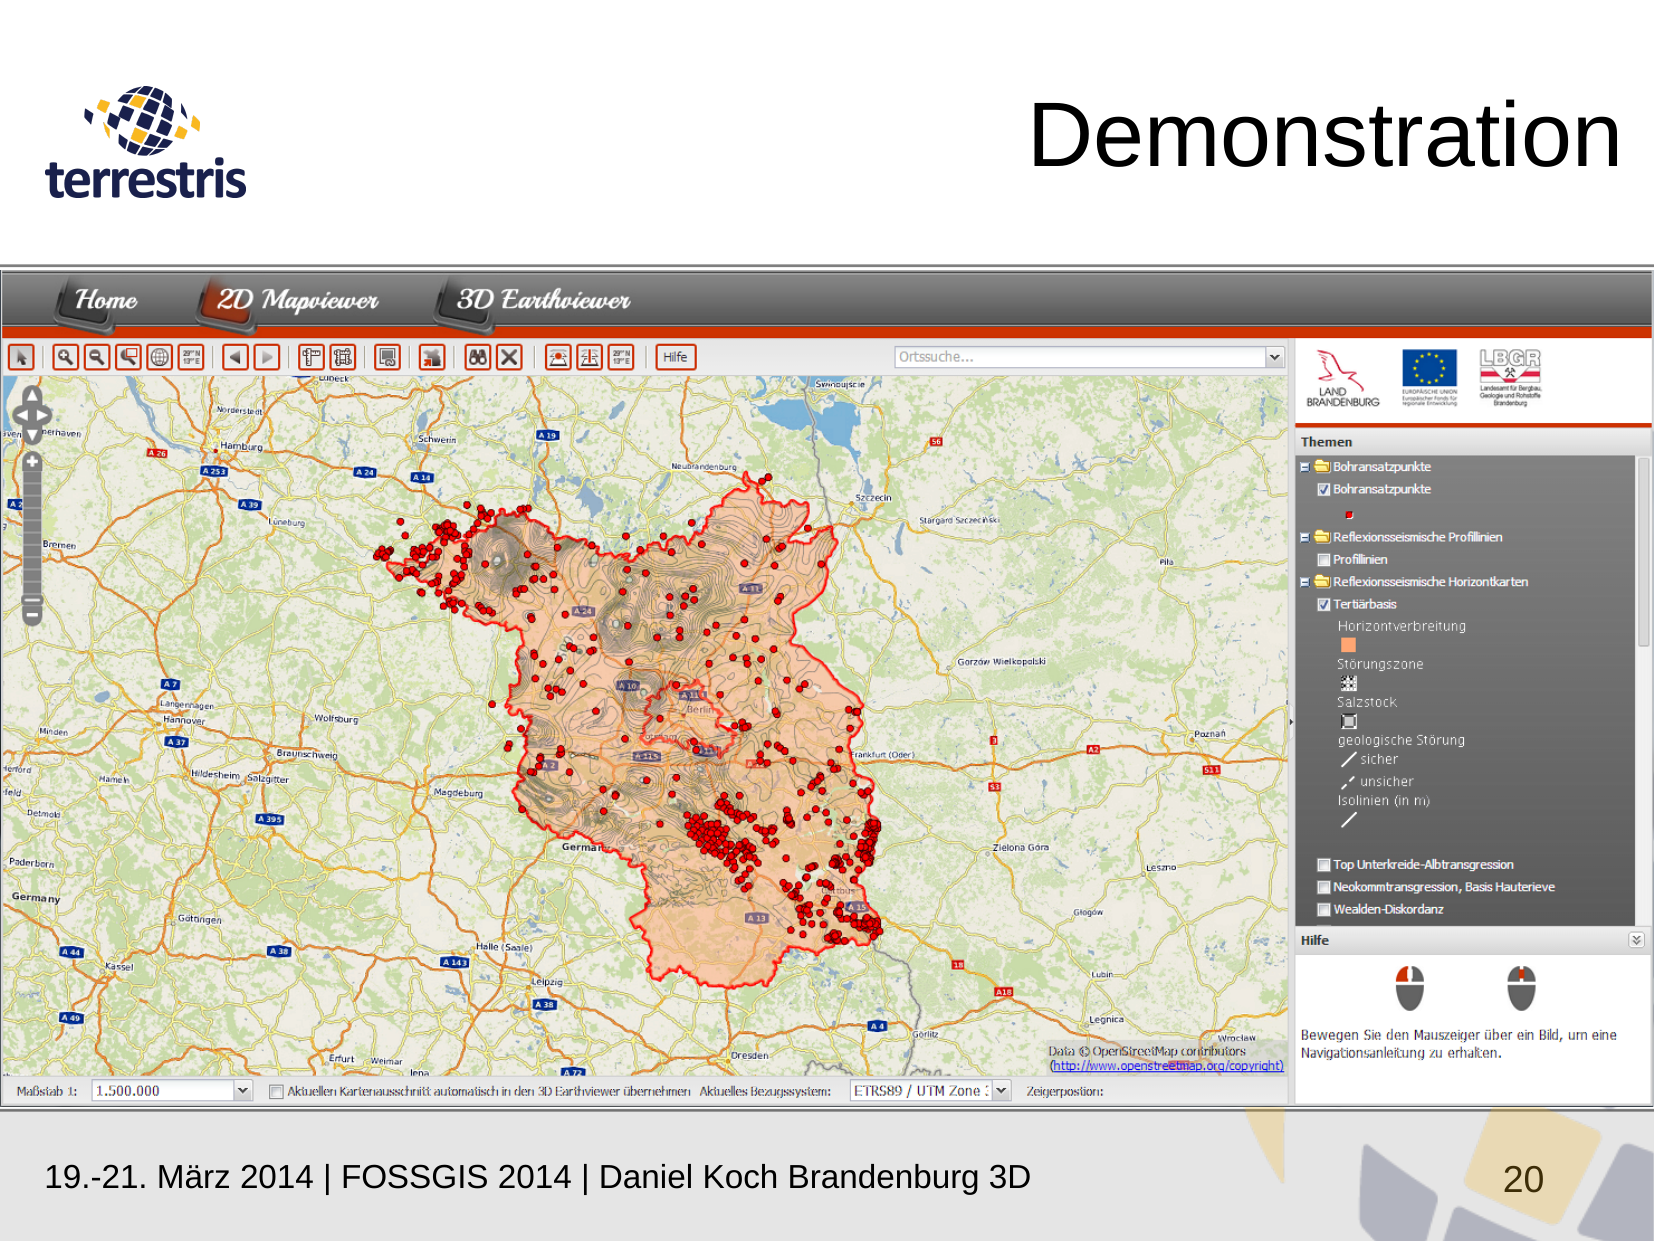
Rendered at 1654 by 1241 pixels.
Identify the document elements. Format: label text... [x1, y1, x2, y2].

picture [0, 270, 1654, 1241]
picture [45, 86, 246, 198]
title Demonstration [295, 31, 1624, 239]
